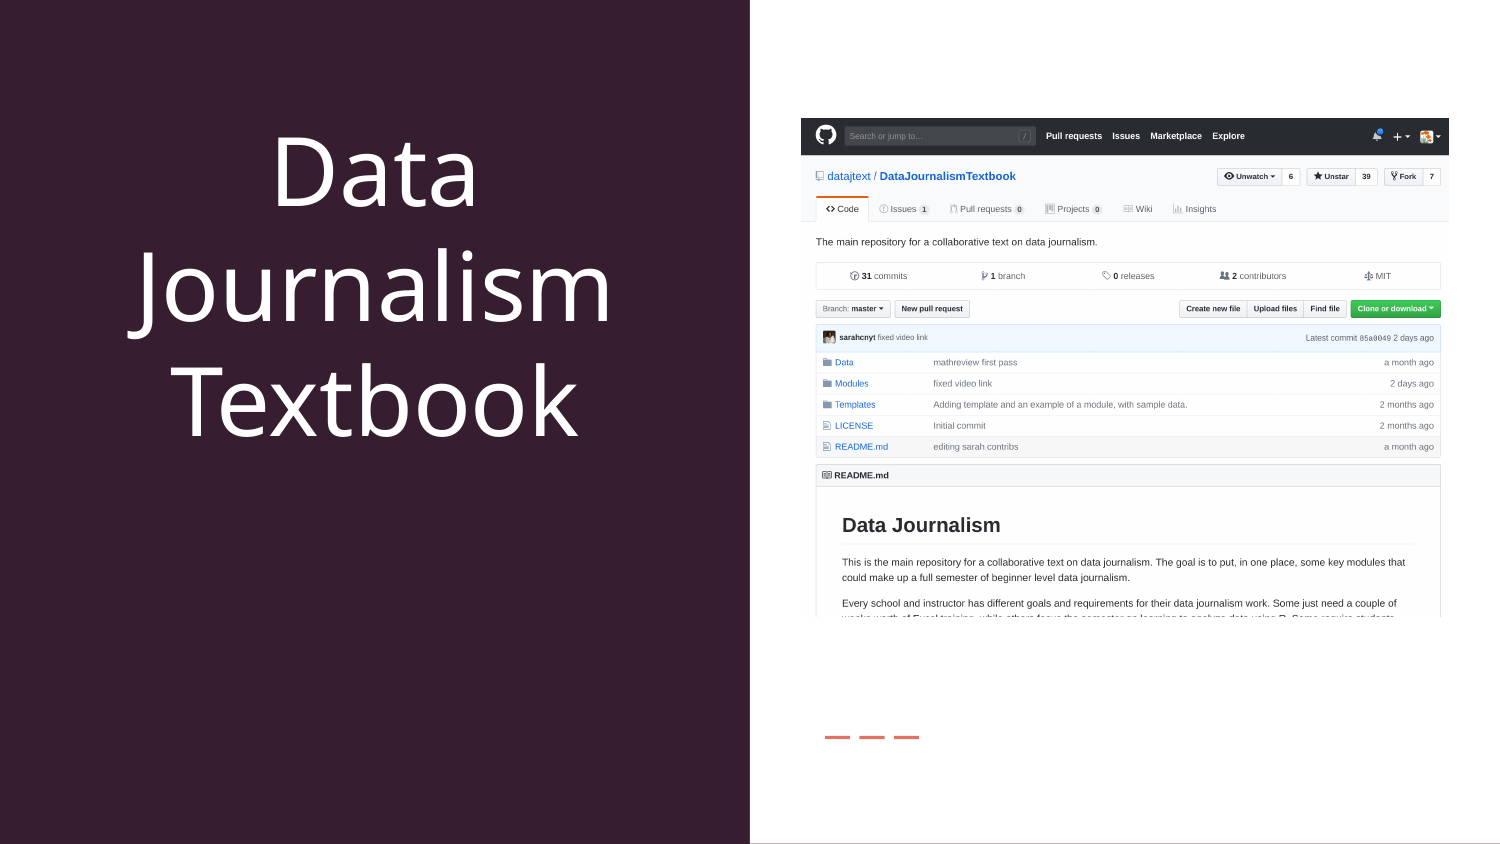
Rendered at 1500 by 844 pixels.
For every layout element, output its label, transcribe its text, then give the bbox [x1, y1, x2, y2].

picture [801, 118, 1449, 617]
title Data Journalism Textbook [43, 176, 708, 471]
